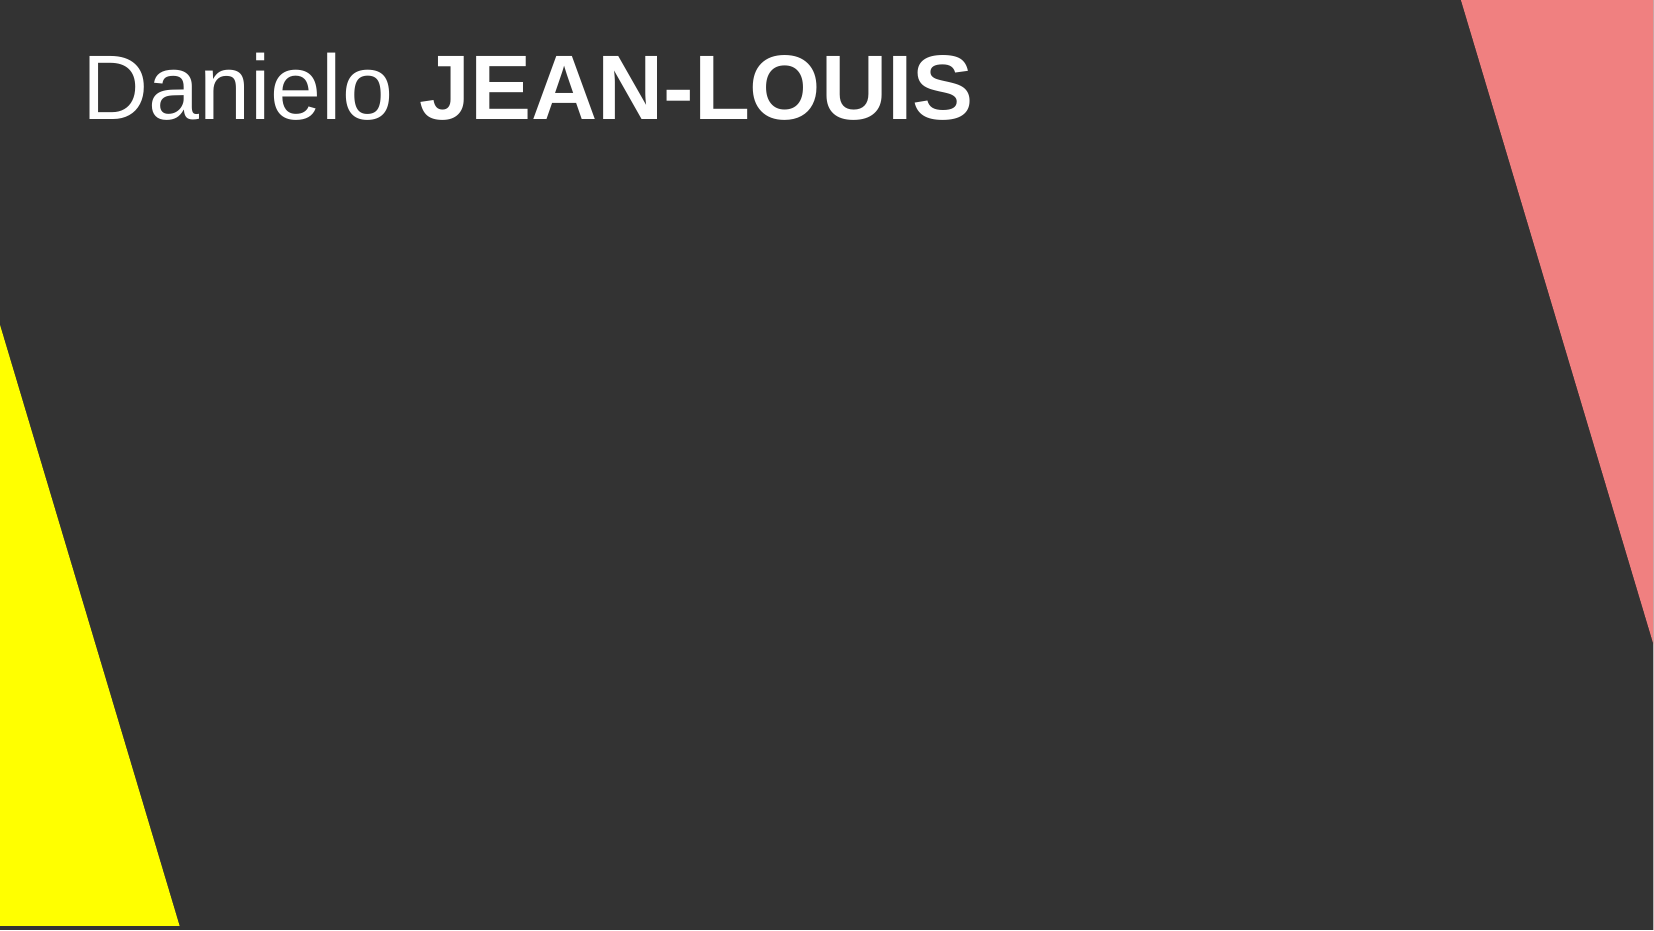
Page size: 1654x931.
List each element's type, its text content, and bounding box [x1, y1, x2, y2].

text_box [0, 325, 180, 926]
subtitle Danielo JEAN-LOUIS [82, 36, 1532, 242]
text_box [1460, 0, 1654, 647]
